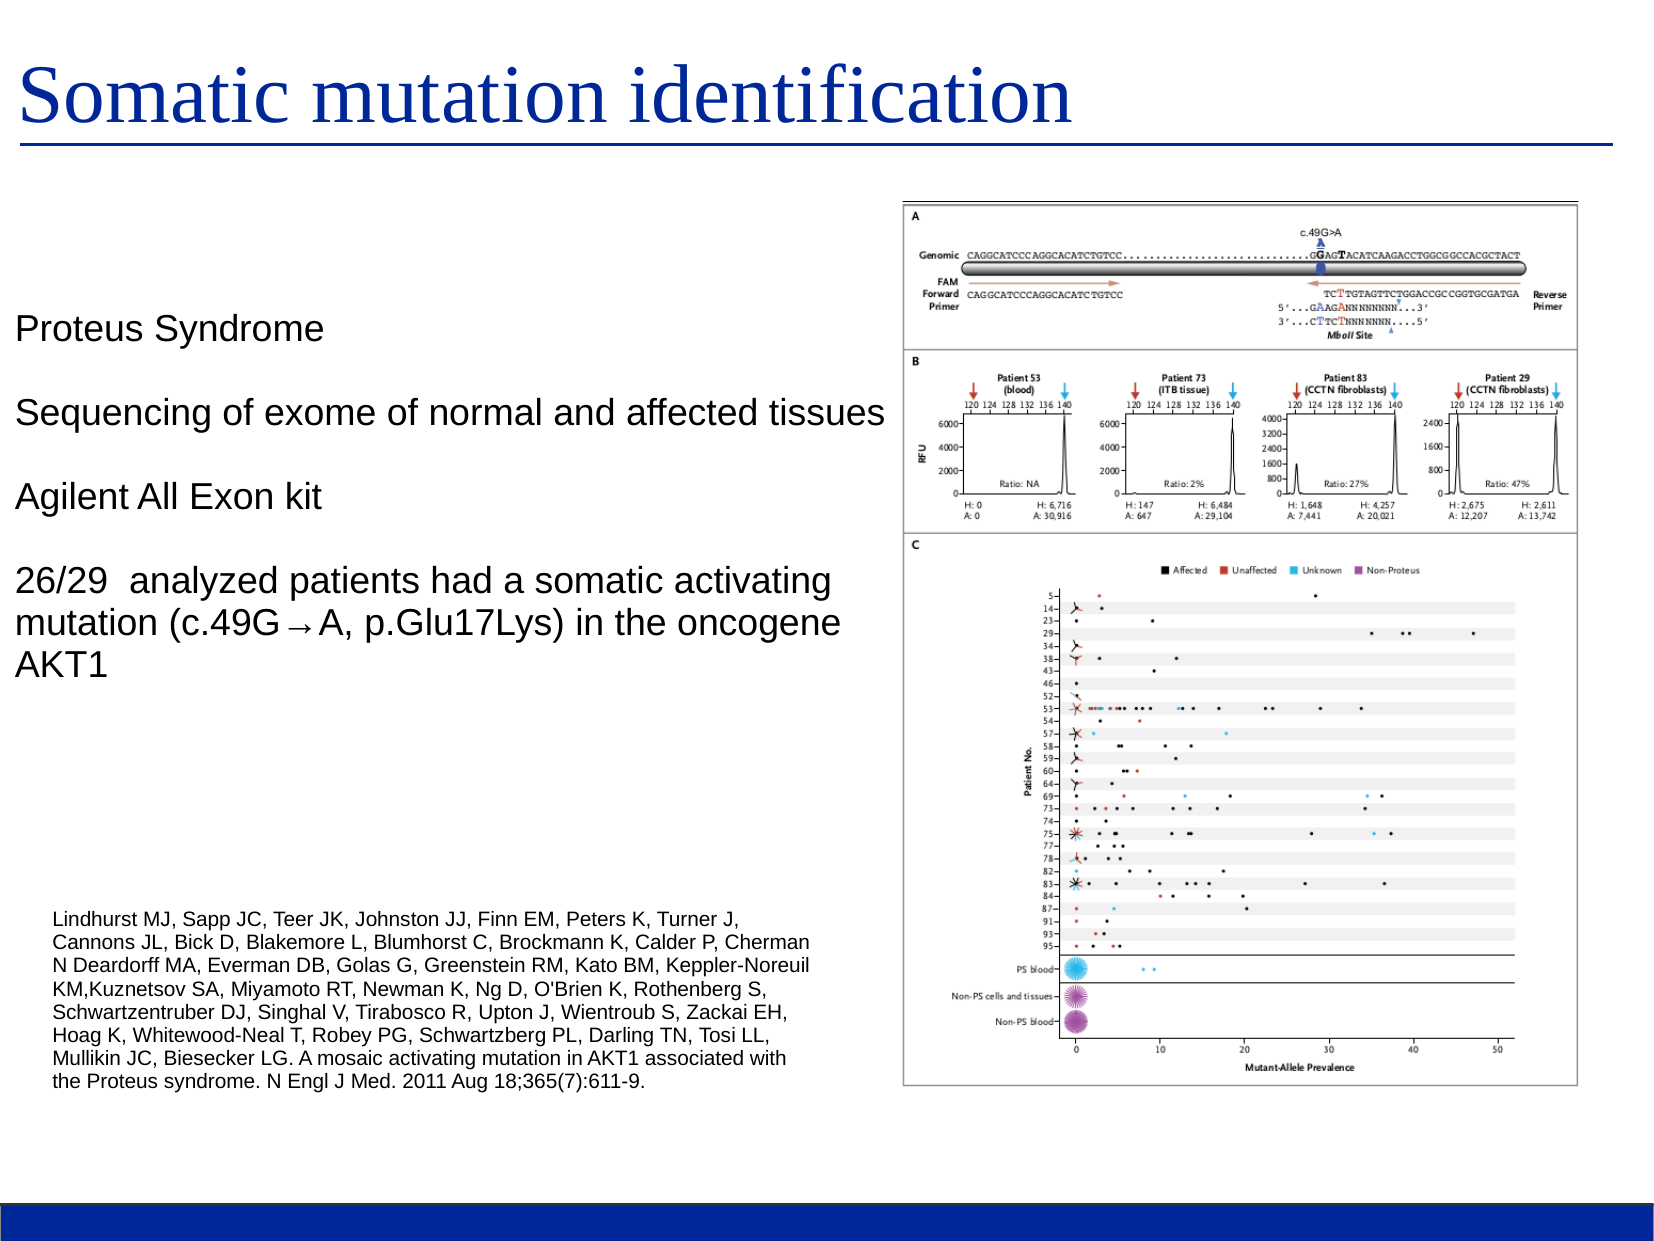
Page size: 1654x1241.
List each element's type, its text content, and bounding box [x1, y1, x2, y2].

text_box Proteus Syndrome Sequencing of exome of normal and affected tissues Agilent All Exon kit 26/29 analyzed patients had a somatic activating mutation (c.49G→A, p.Glu17Lys) in the oncogene AKT1 [0, 300, 901, 1088]
title Somatic mutation identification [17, 0, 1589, 198]
text_box Lindhurst MJ, Sapp JC, Teer JK, Johnston JJ, Finn EM, Peters K, Turner J, Cannons JL, Bick D, Blakemore L, Blumhorst C, Brockmann K, Calder P, Cherman N Deardorff MA, Everman DB, Golas G, Greenstein RM, Kato BM, Keppler-Noreuil KM,Kuznetsov SA, Miyamoto RT, Newman K, Ng D, O'Brien K, Rothenberg S, Schwartzentruber DJ, Singhal V, Tirabosco R, Upton J, Wientroub S, Zackai EH, Hoag K, Whitewood-Neal T, Robey PG, Schwartzberg PL, Darling TN, Tosi LL, Mullikin JC, Biesecker LG. A mosaic activating mutation in AKT1 associated with the Proteus syndrome. N Engl J Med. 2011 Aug 18;365(7):611-9. [37, 900, 826, 1103]
picture [900, 201, 1581, 1088]
